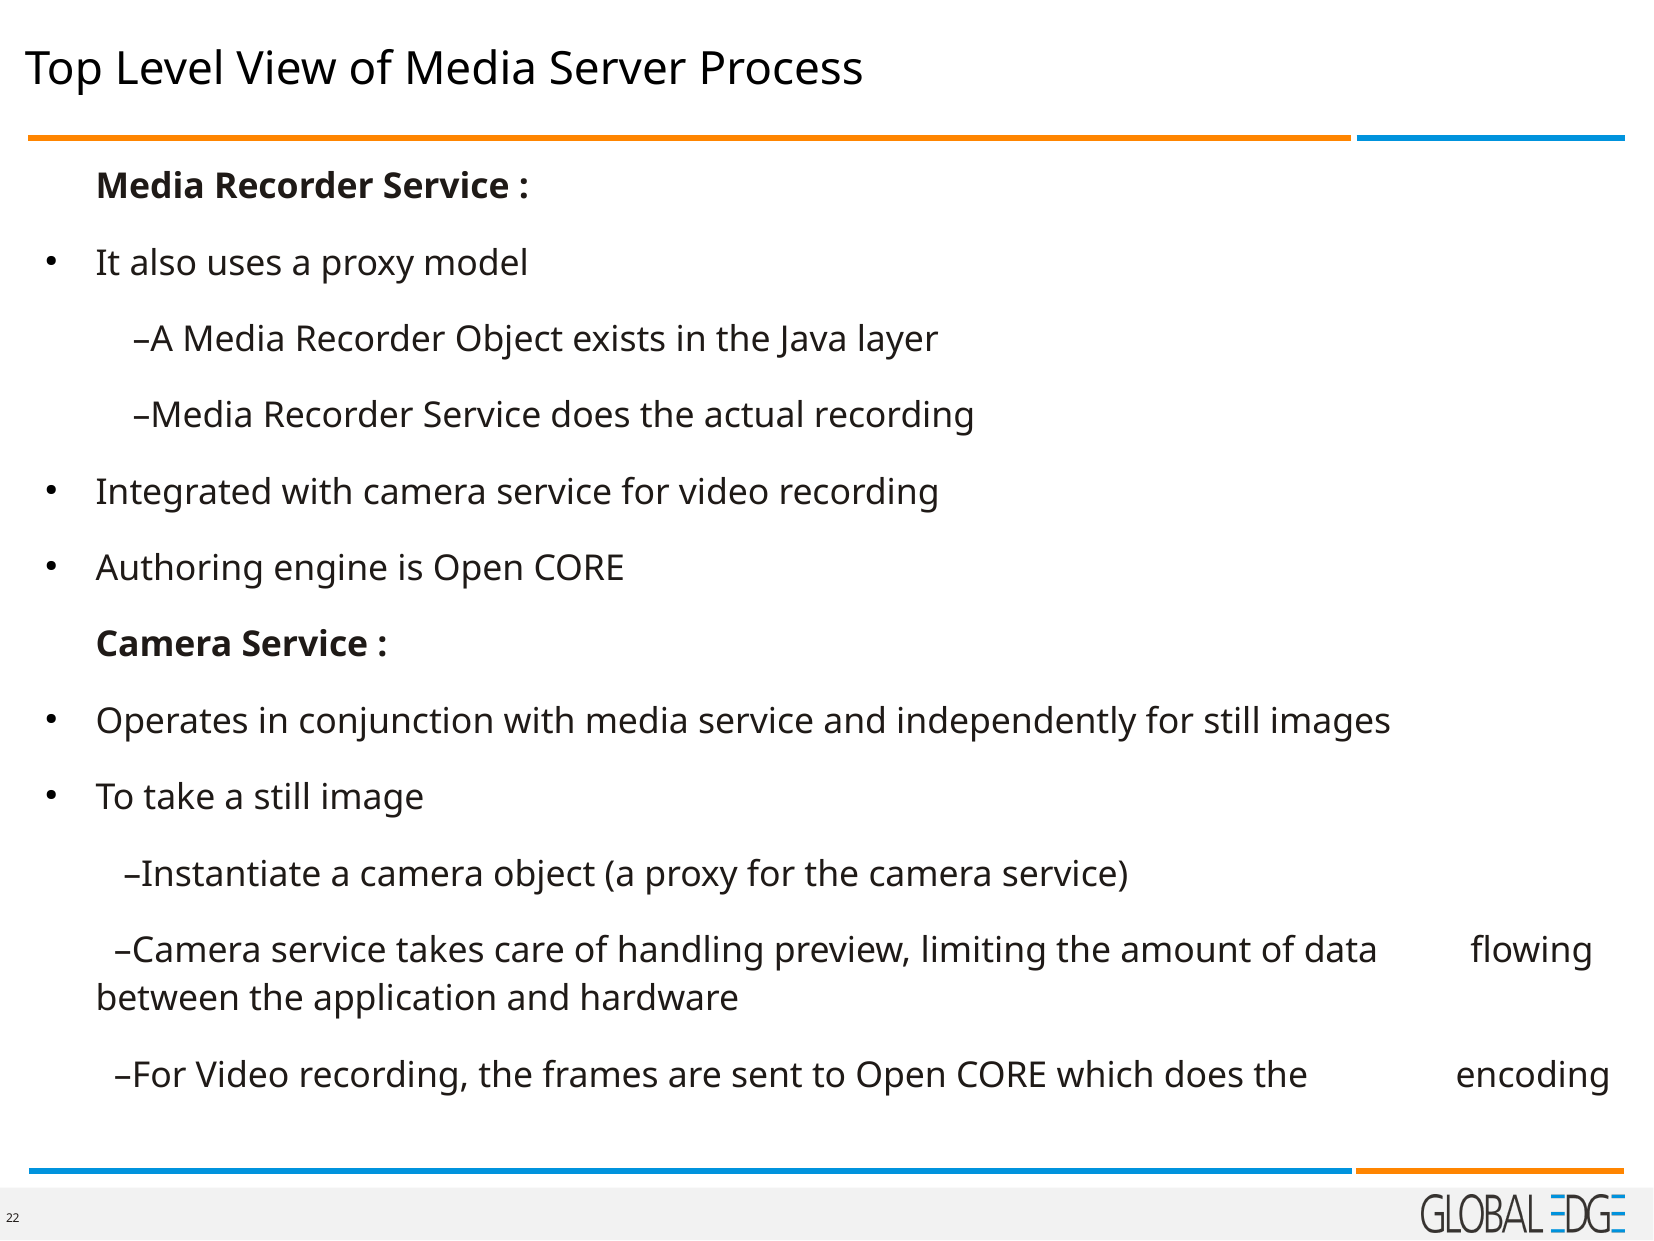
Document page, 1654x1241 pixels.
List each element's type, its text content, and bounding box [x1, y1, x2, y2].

list Media Recorder Service : It also uses a proxy model –A Media Recorder Object exists in the Java layer –Media Recorder Service does the actual recording Integrated with camera service for video recording Authoring engine is Open CORE Camera Service : Operates in conjunction with media service and independently for still images To take a still image –Instantiate a camera object (a proxy for the camera service) –Camera service takes care of handling preview, limiting the amount of data flowing between the application and hardware –For Video recording, the frames are sent to Open CORE which does the encoding [28, 160, 1625, 1153]
picture [1421, 1194, 1625, 1233]
title Top Level View of Media Server Process [17, 18, 1499, 115]
